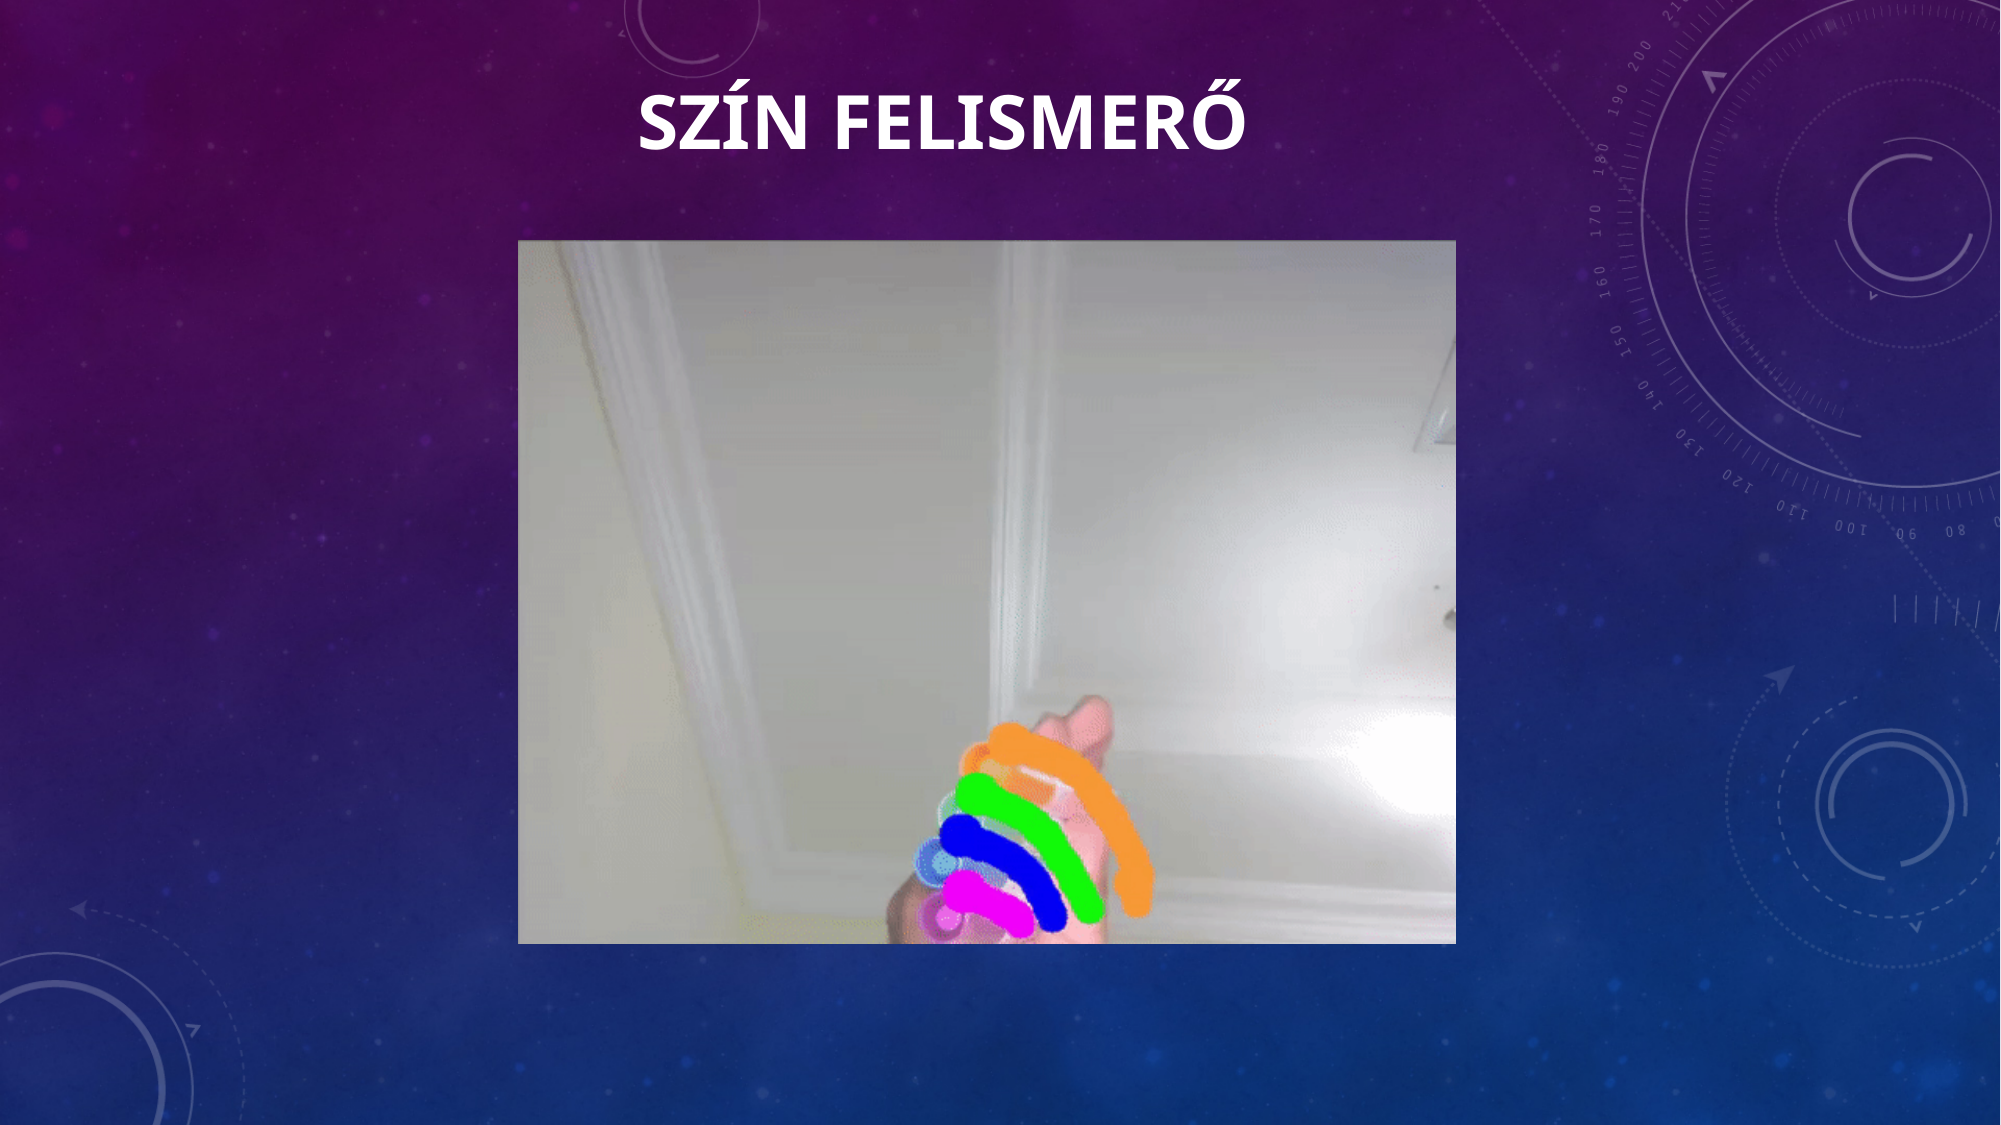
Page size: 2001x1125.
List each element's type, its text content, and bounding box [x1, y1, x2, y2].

title Szín felismerő [112, 0, 1775, 240]
picture [518, 240, 1456, 944]
